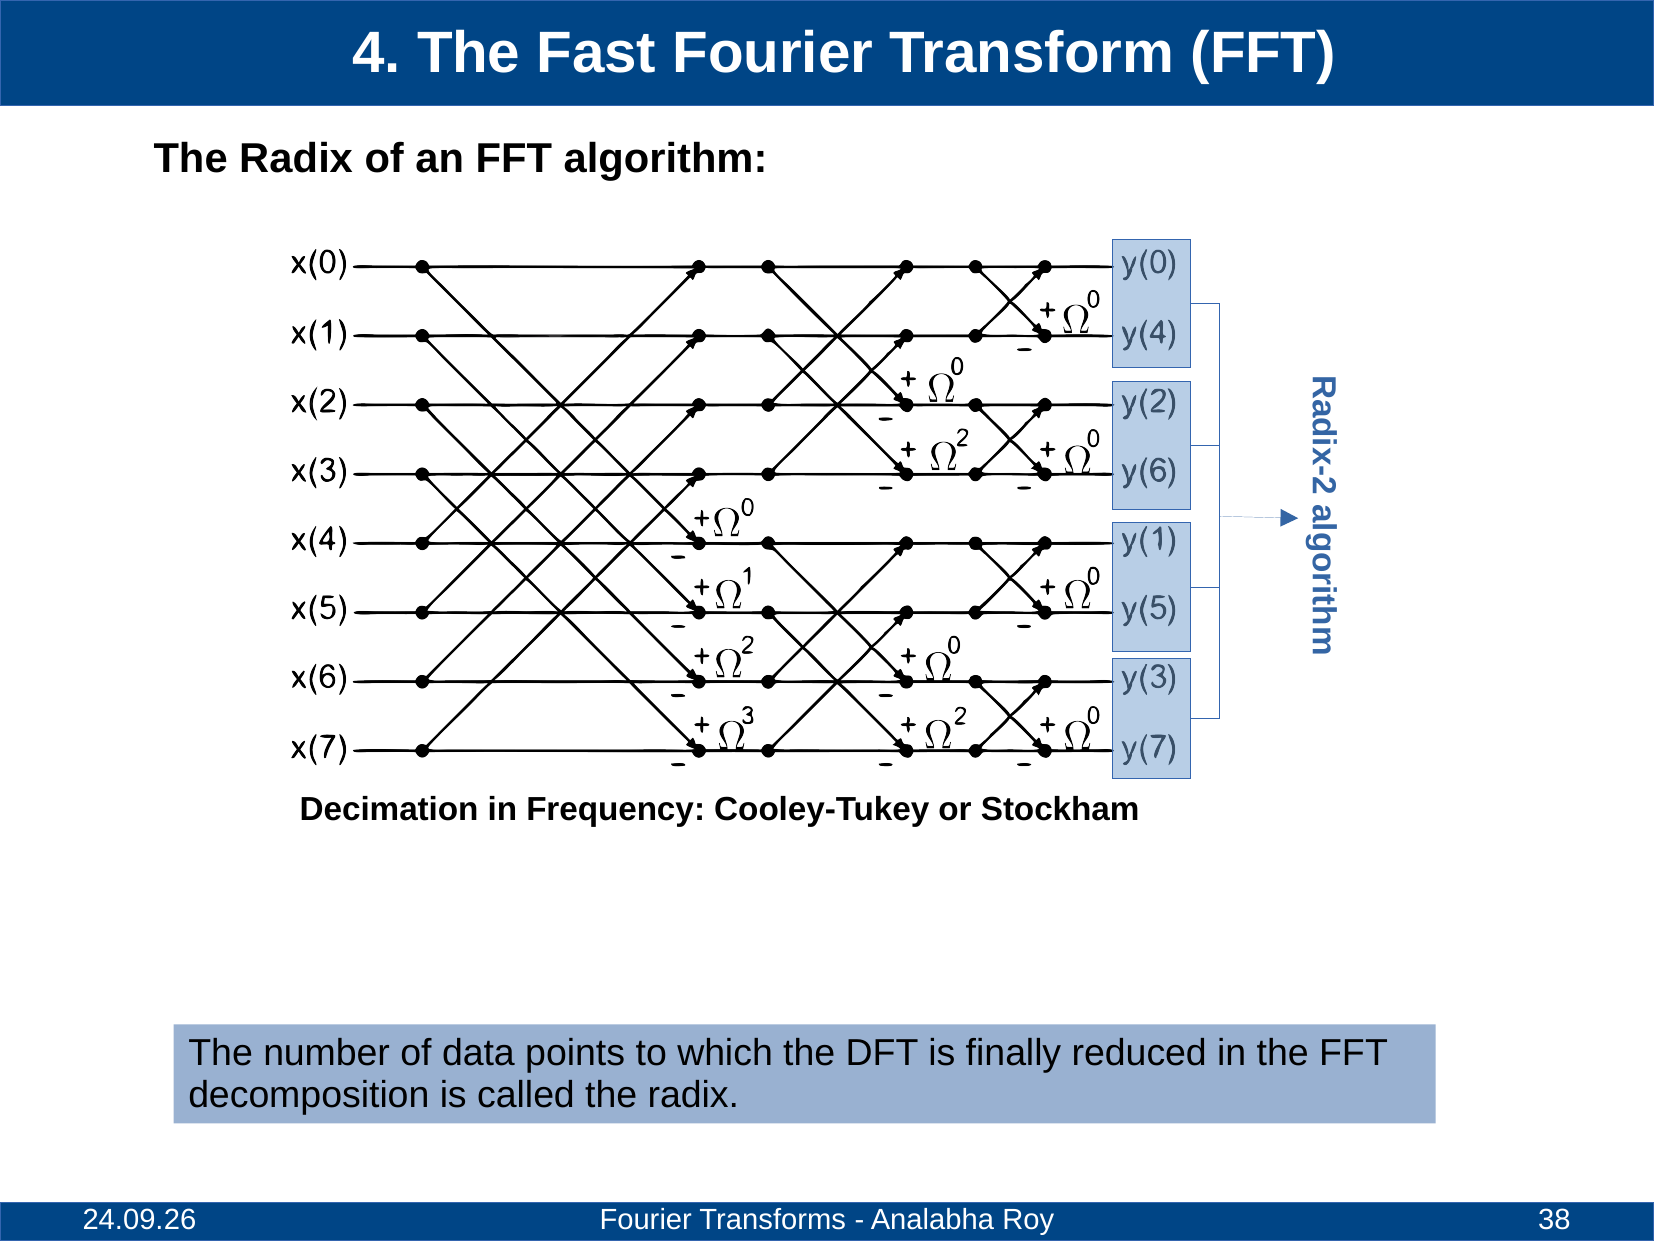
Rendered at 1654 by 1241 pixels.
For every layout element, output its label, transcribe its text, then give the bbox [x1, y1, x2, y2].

text_box Radix-2 algorithm [1297, 360, 1351, 677]
text_box [1112, 658, 1191, 779]
picture [276, 223, 1221, 802]
text_box [1112, 239, 1191, 368]
list The Radix of an FFT algorithm: [82, 135, 1571, 855]
text_box The number of data points to which the DFT is finally reduced in the FFT decomposition is called the radix. [173, 1024, 1436, 1124]
title 4. The Fast Fourier Transform (FFT) [0, 0, 1654, 106]
text_box Decimation in Frequency: Cooley-Tukey or Stockham [284, 783, 1325, 873]
text_box [1112, 381, 1191, 510]
text_box [1112, 522, 1191, 652]
